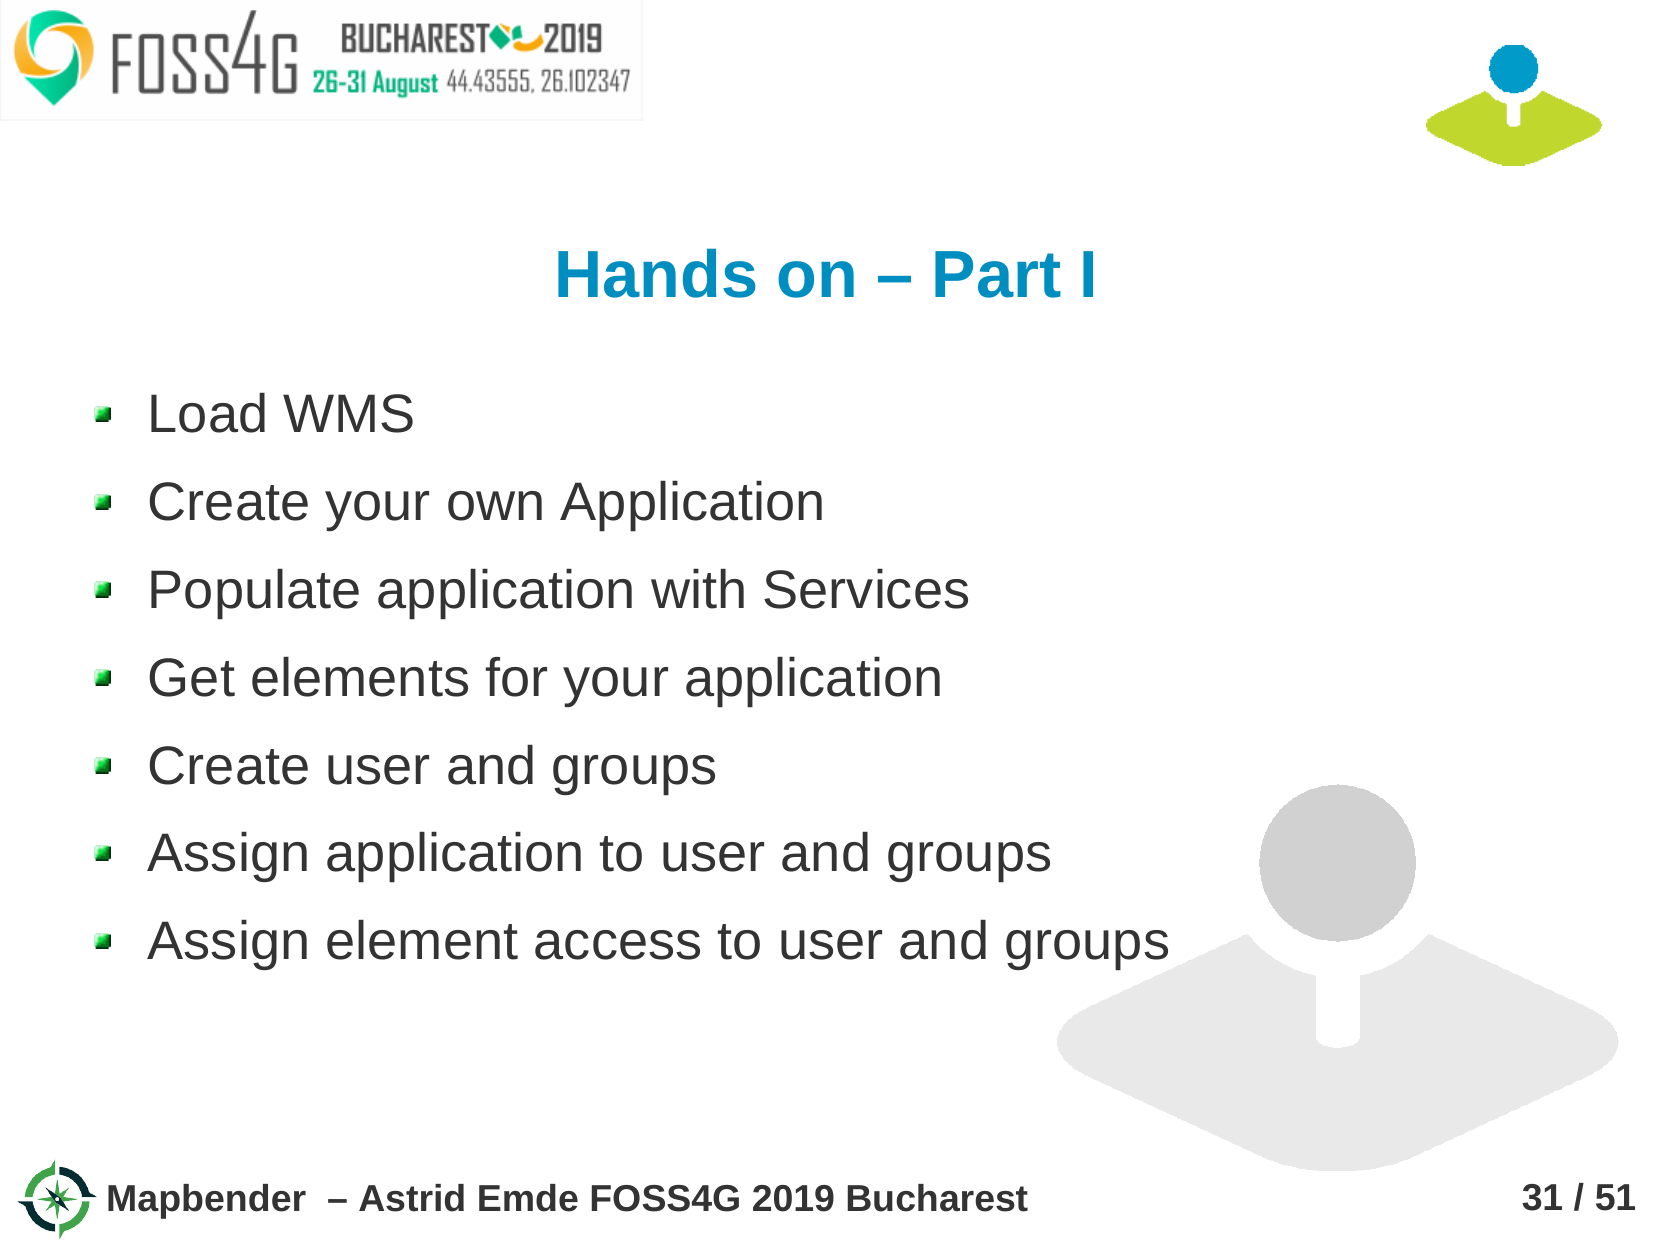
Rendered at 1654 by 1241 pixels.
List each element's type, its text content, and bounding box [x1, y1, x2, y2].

title Hands on – Part I [82, 200, 1571, 349]
picture [1426, 45, 1604, 166]
picture [16, 1158, 98, 1240]
picture [0, 0, 643, 121]
list Load WMS Create your own Application Populate application with Services Get elements for your application Create user and groups Assign application to user and groups Assign element access to user and groups [76, 383, 1565, 1188]
